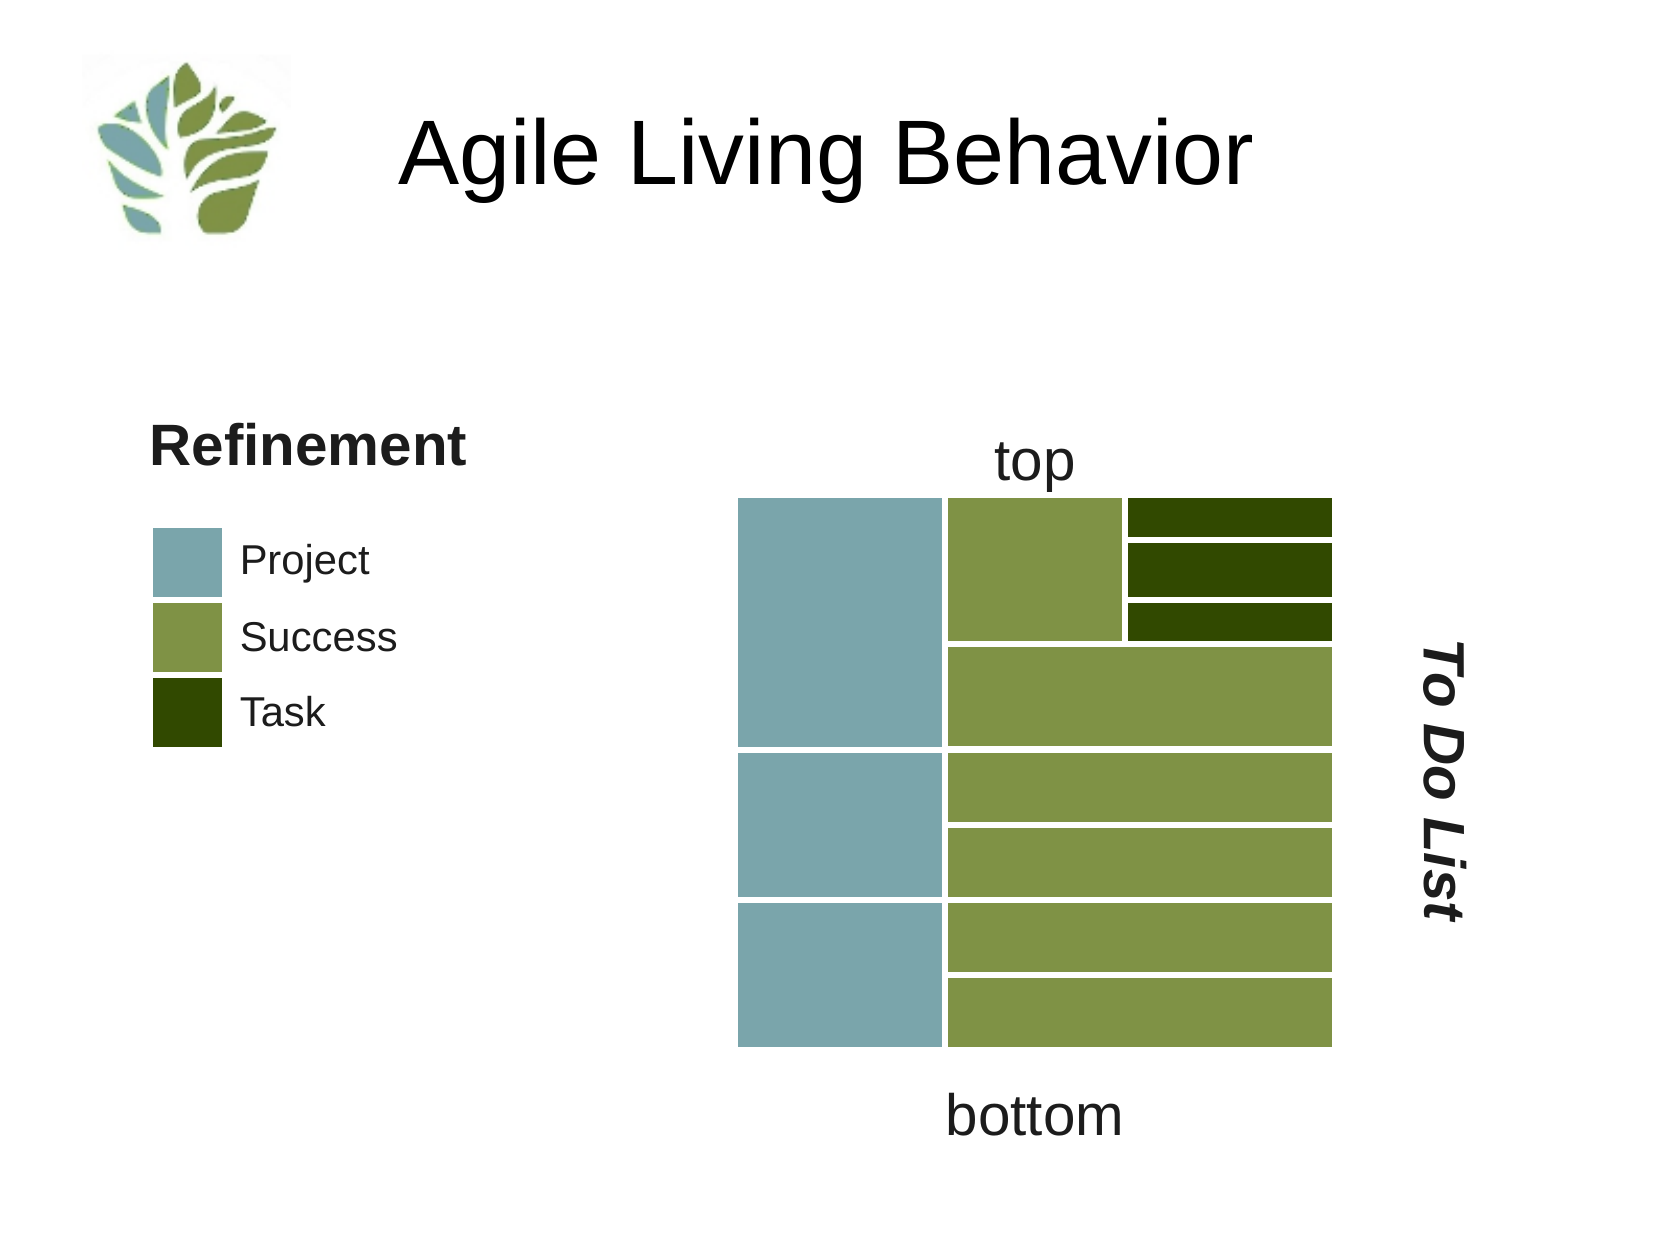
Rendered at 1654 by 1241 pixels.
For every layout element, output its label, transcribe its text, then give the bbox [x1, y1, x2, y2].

text_box Refinement [135, 405, 496, 487]
text_box top [750, 420, 1321, 495]
text_box Project [225, 529, 511, 592]
text_box Task [225, 680, 511, 743]
picture [82, 49, 291, 258]
title Agile Living Behavior [291, 49, 1571, 257]
text_box bottom [750, 1075, 1321, 1156]
text_box Success [225, 605, 511, 668]
text_box To Do List [1402, 495, 1486, 1066]
text_box [735, 495, 1336, 1051]
text_box [150, 525, 226, 751]
